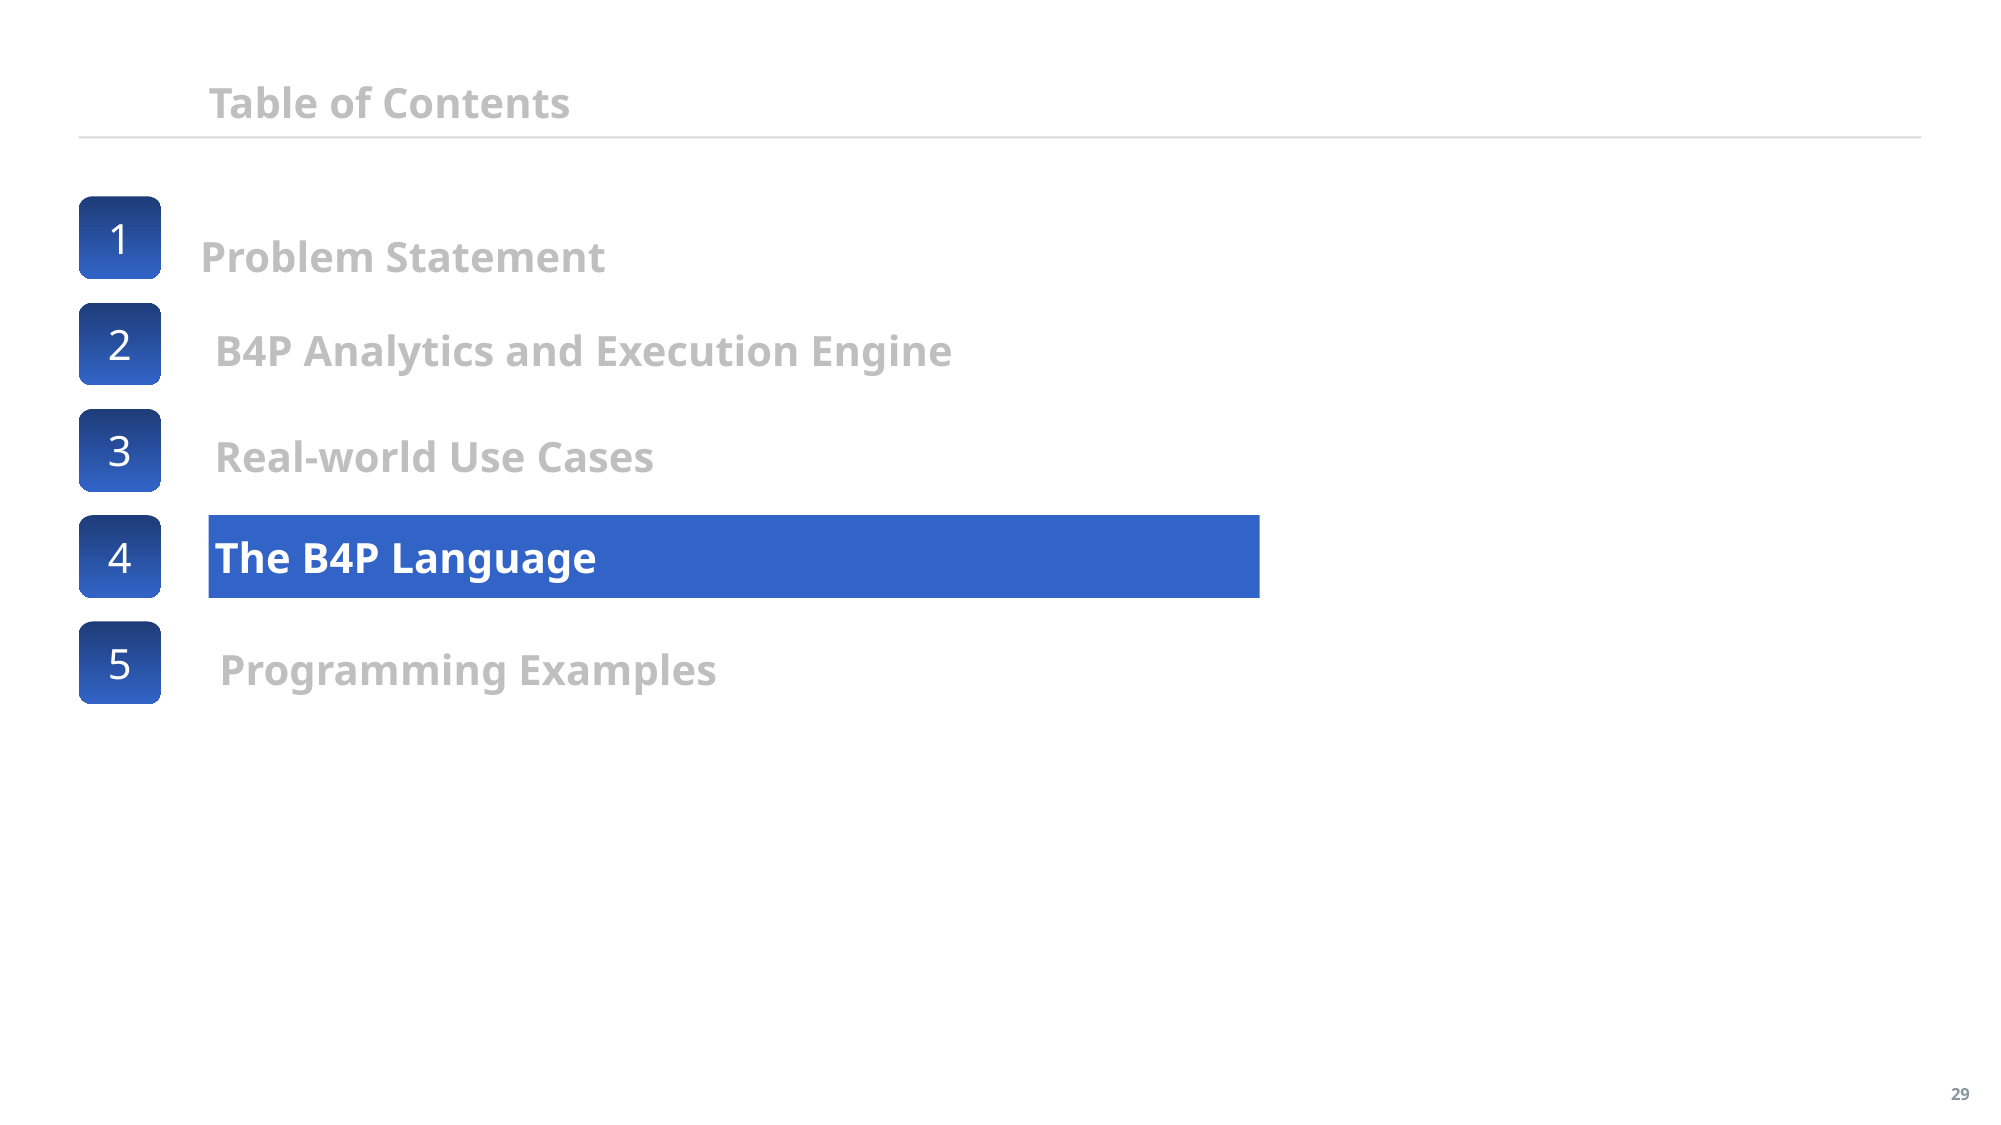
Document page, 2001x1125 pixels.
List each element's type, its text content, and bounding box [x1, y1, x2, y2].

text_box The B4P Language [208, 515, 1260, 598]
text_box B4P Analytics and Execution Engine [208, 308, 1260, 392]
text_box 1 [78, 196, 162, 279]
text_box 2 [78, 302, 162, 386]
text_box Programming Examples [213, 627, 1265, 711]
text_box 4 [78, 515, 162, 598]
text_box Real-world Use Cases [208, 414, 1248, 498]
text_box 3 [78, 408, 162, 492]
text_box 5 [78, 621, 162, 705]
text_box Table of Contents [202, 60, 1254, 144]
text_box Problem Statement [194, 214, 1246, 298]
